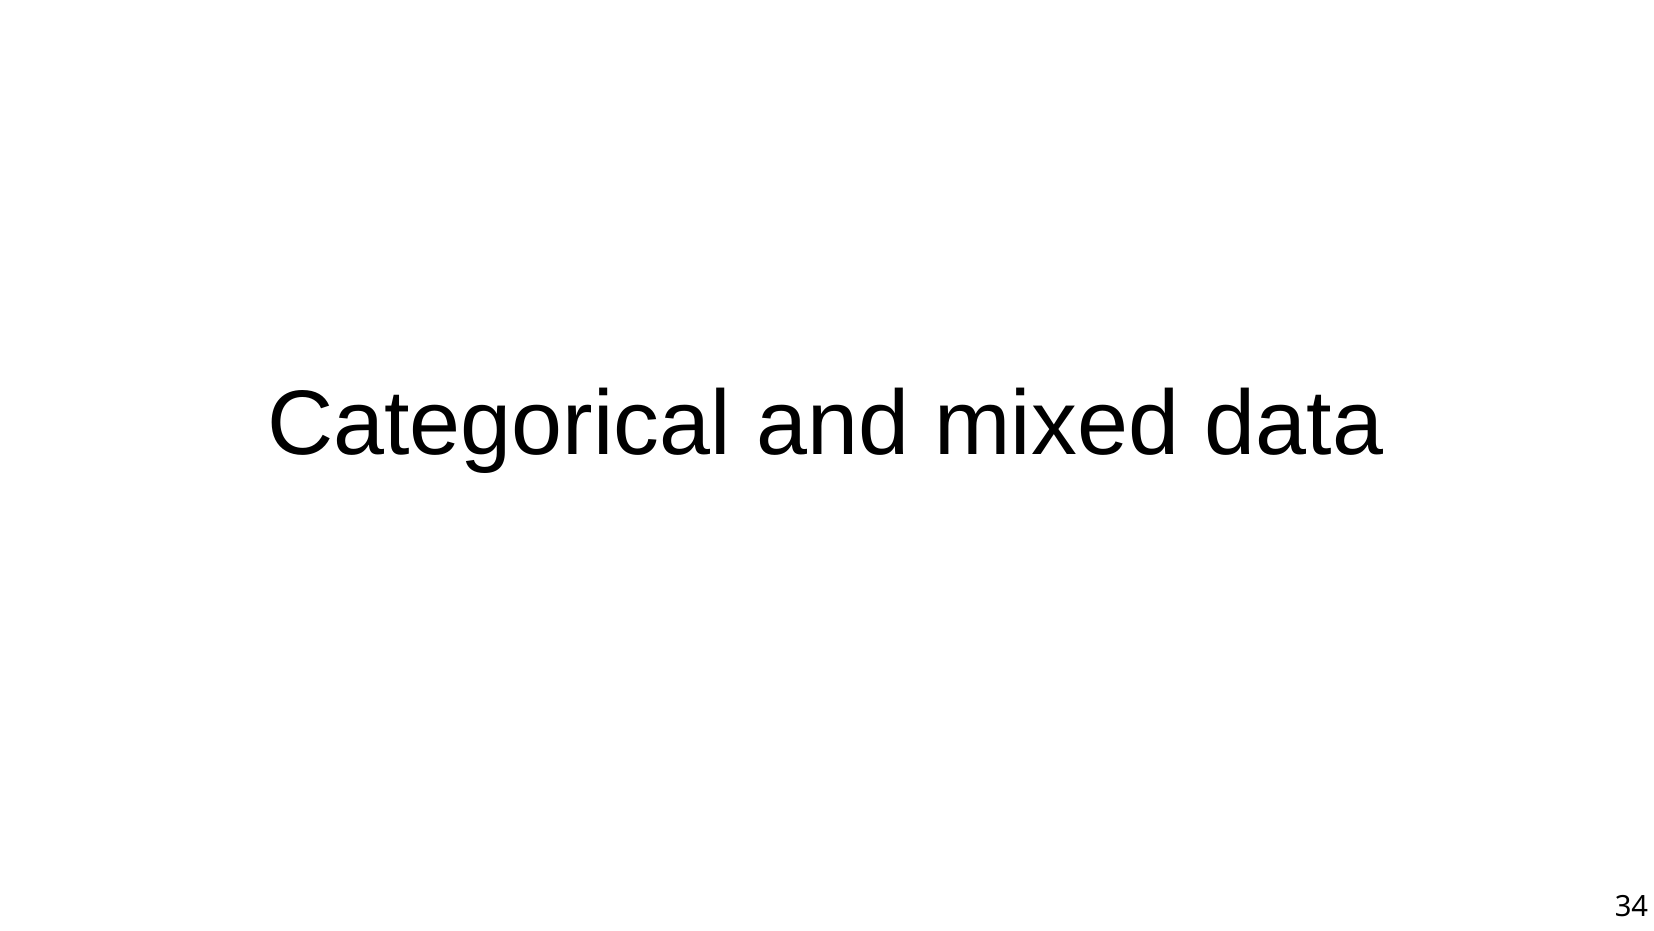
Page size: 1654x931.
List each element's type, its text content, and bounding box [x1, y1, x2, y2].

title Categorical and mixed data [81, 345, 1570, 501]
